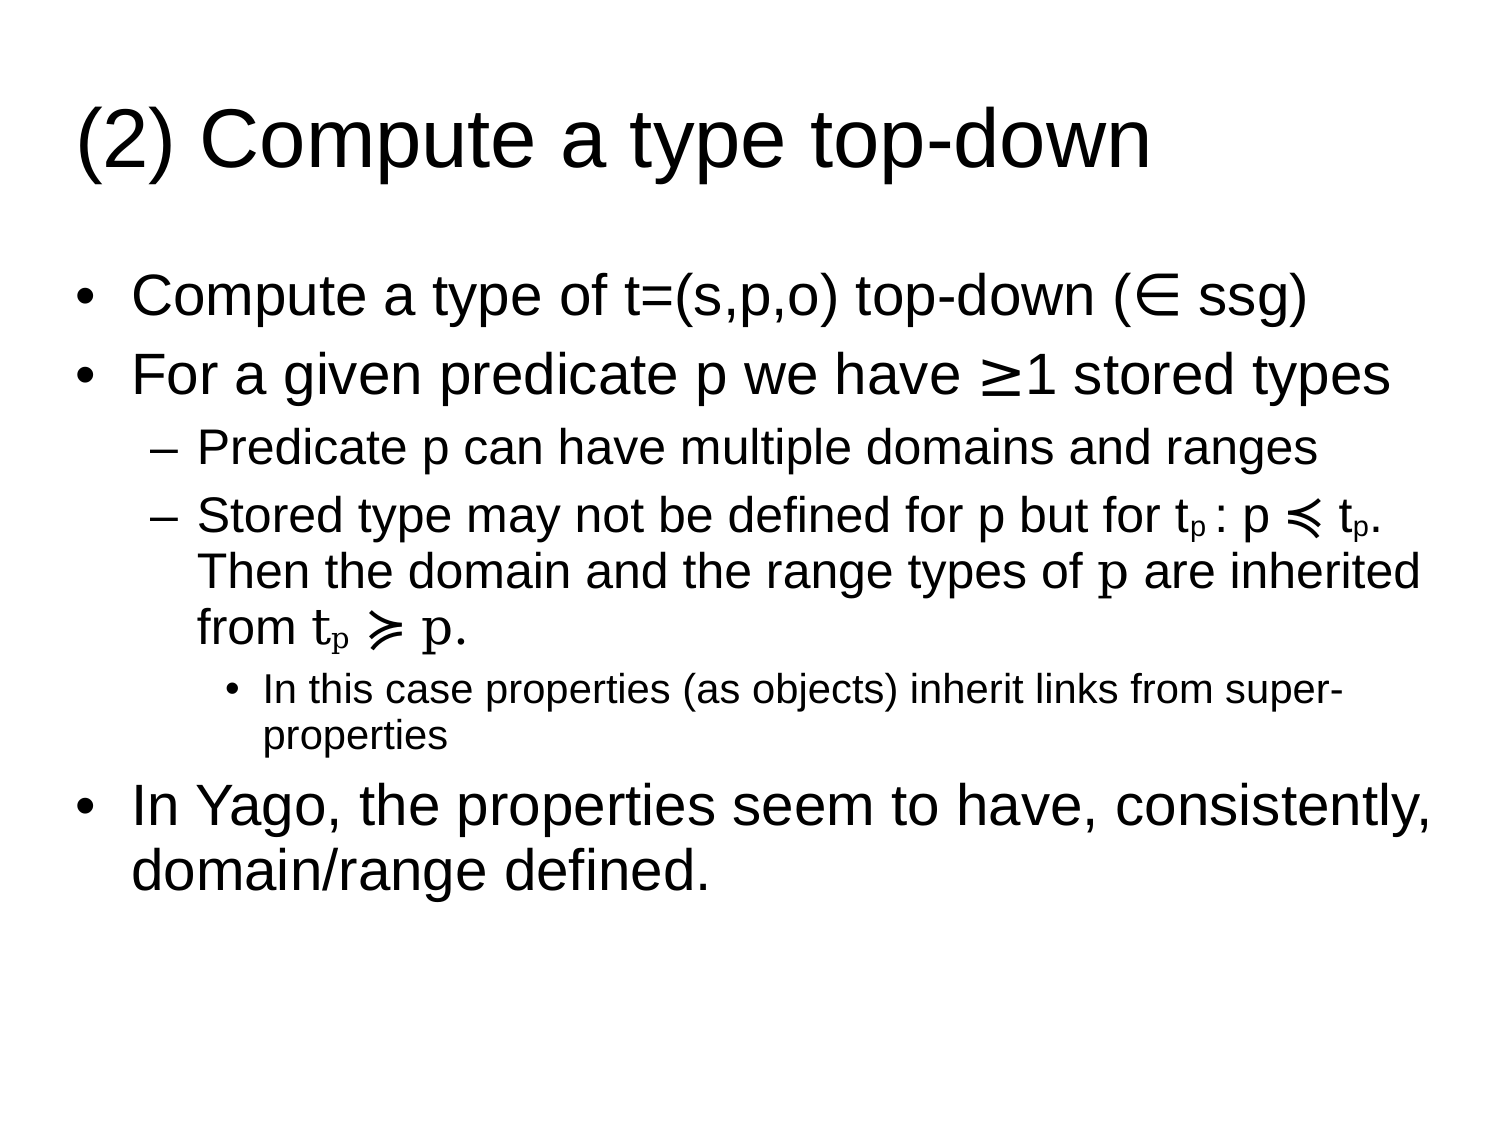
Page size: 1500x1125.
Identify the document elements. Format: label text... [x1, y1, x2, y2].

title (2) Compute a type top-down [75, 45, 1426, 233]
list Compute a type of t=(s,p,o) top-down (∈ ssg) For a given predicate p we have ≥1 stored types Predicate p can have multiple domains and ranges Stored type may not be defined for p but for tp : p ≼ tp. Then the domain and the range types of p are inherited from tp ≽ p. In this case properties (as objects) inherit links from super-properties In Yago, the properties seem to have, consistently, domain/range defined. [75, 262, 1477, 1109]
